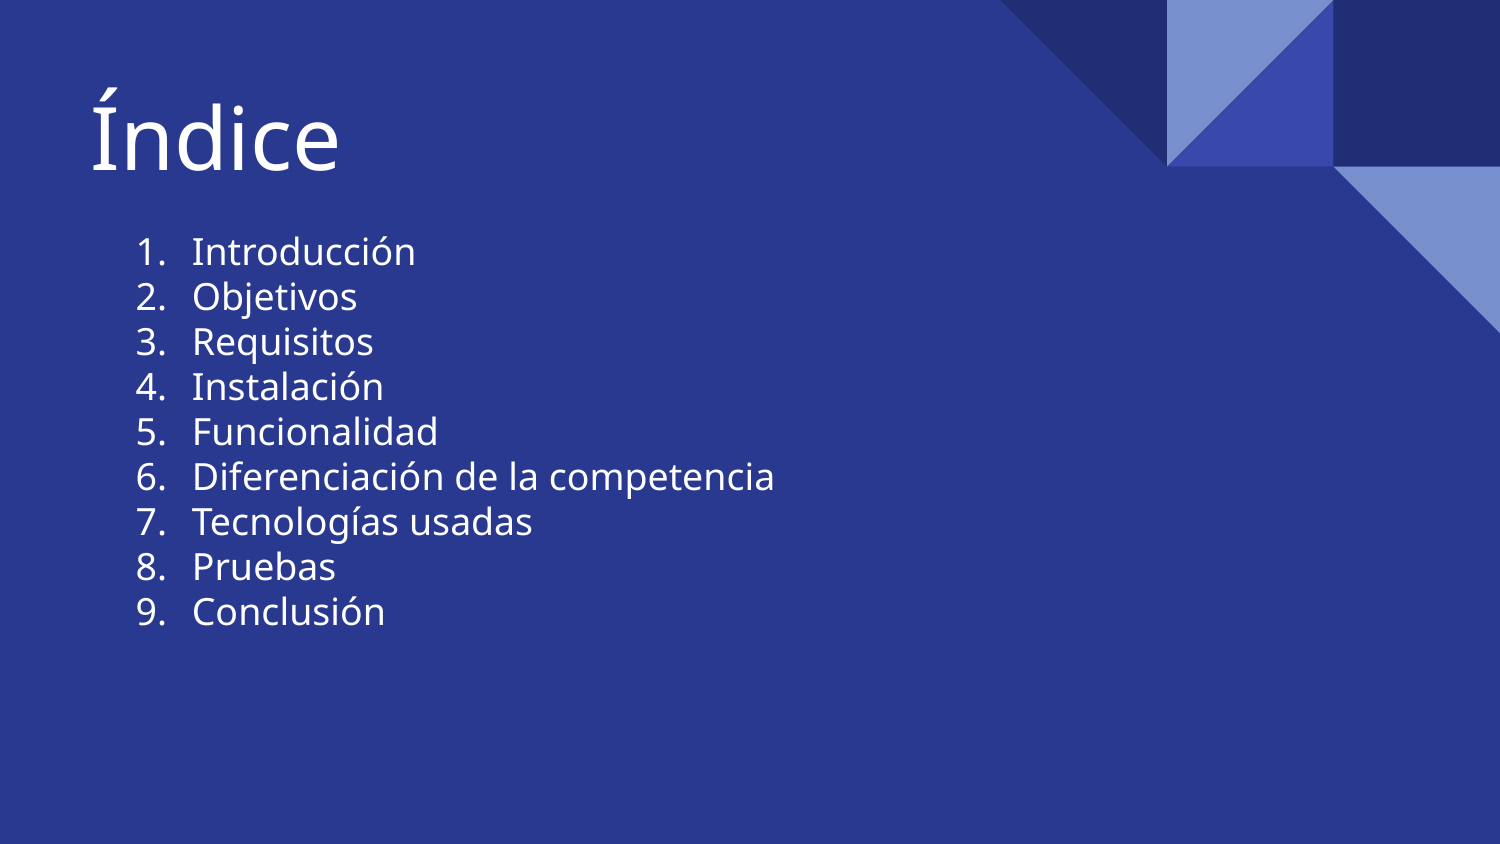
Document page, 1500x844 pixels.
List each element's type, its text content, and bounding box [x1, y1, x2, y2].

title Índice [75, 53, 1425, 220]
text_box Introducción Objetivos Requisitos Instalación Funcionalidad Diferenciación de la competencia Tecnologías usadas Pruebas Conclusión [101, 212, 1243, 689]
